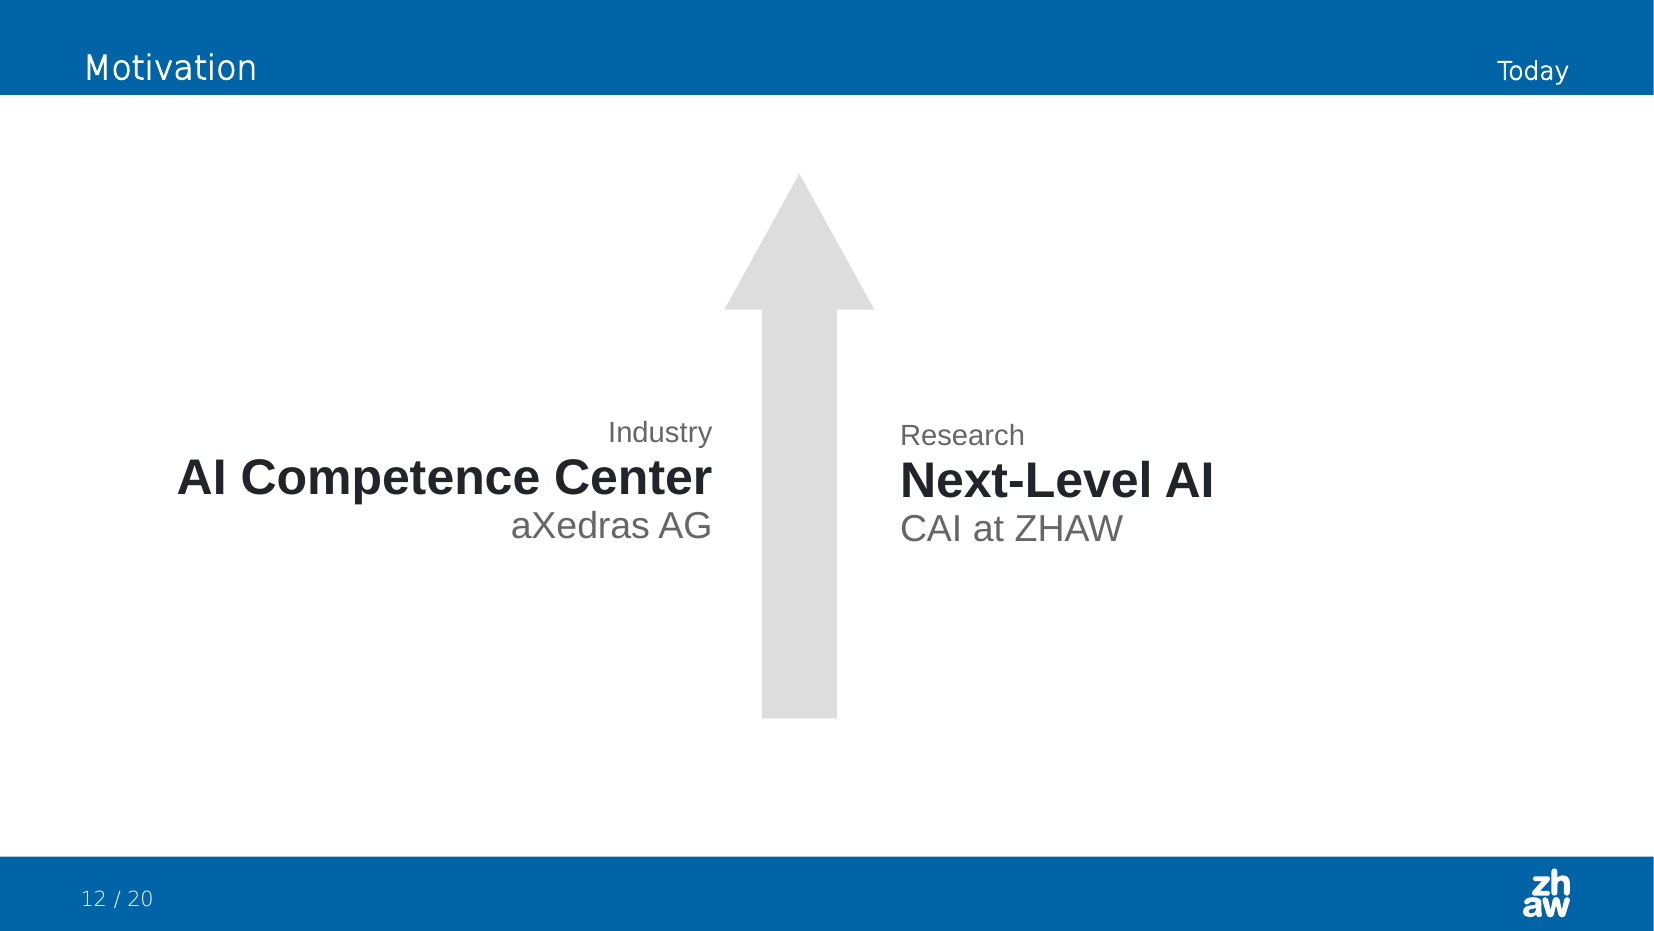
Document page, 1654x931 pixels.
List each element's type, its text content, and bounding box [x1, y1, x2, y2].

text_box [724, 173, 875, 719]
text_box Research Next-Level AI CAI at ZHAW [900, 170, 1538, 799]
title Motivation [82, 48, 788, 87]
subtitle Industry AI Competence Center aXedras AG [82, 167, 713, 796]
